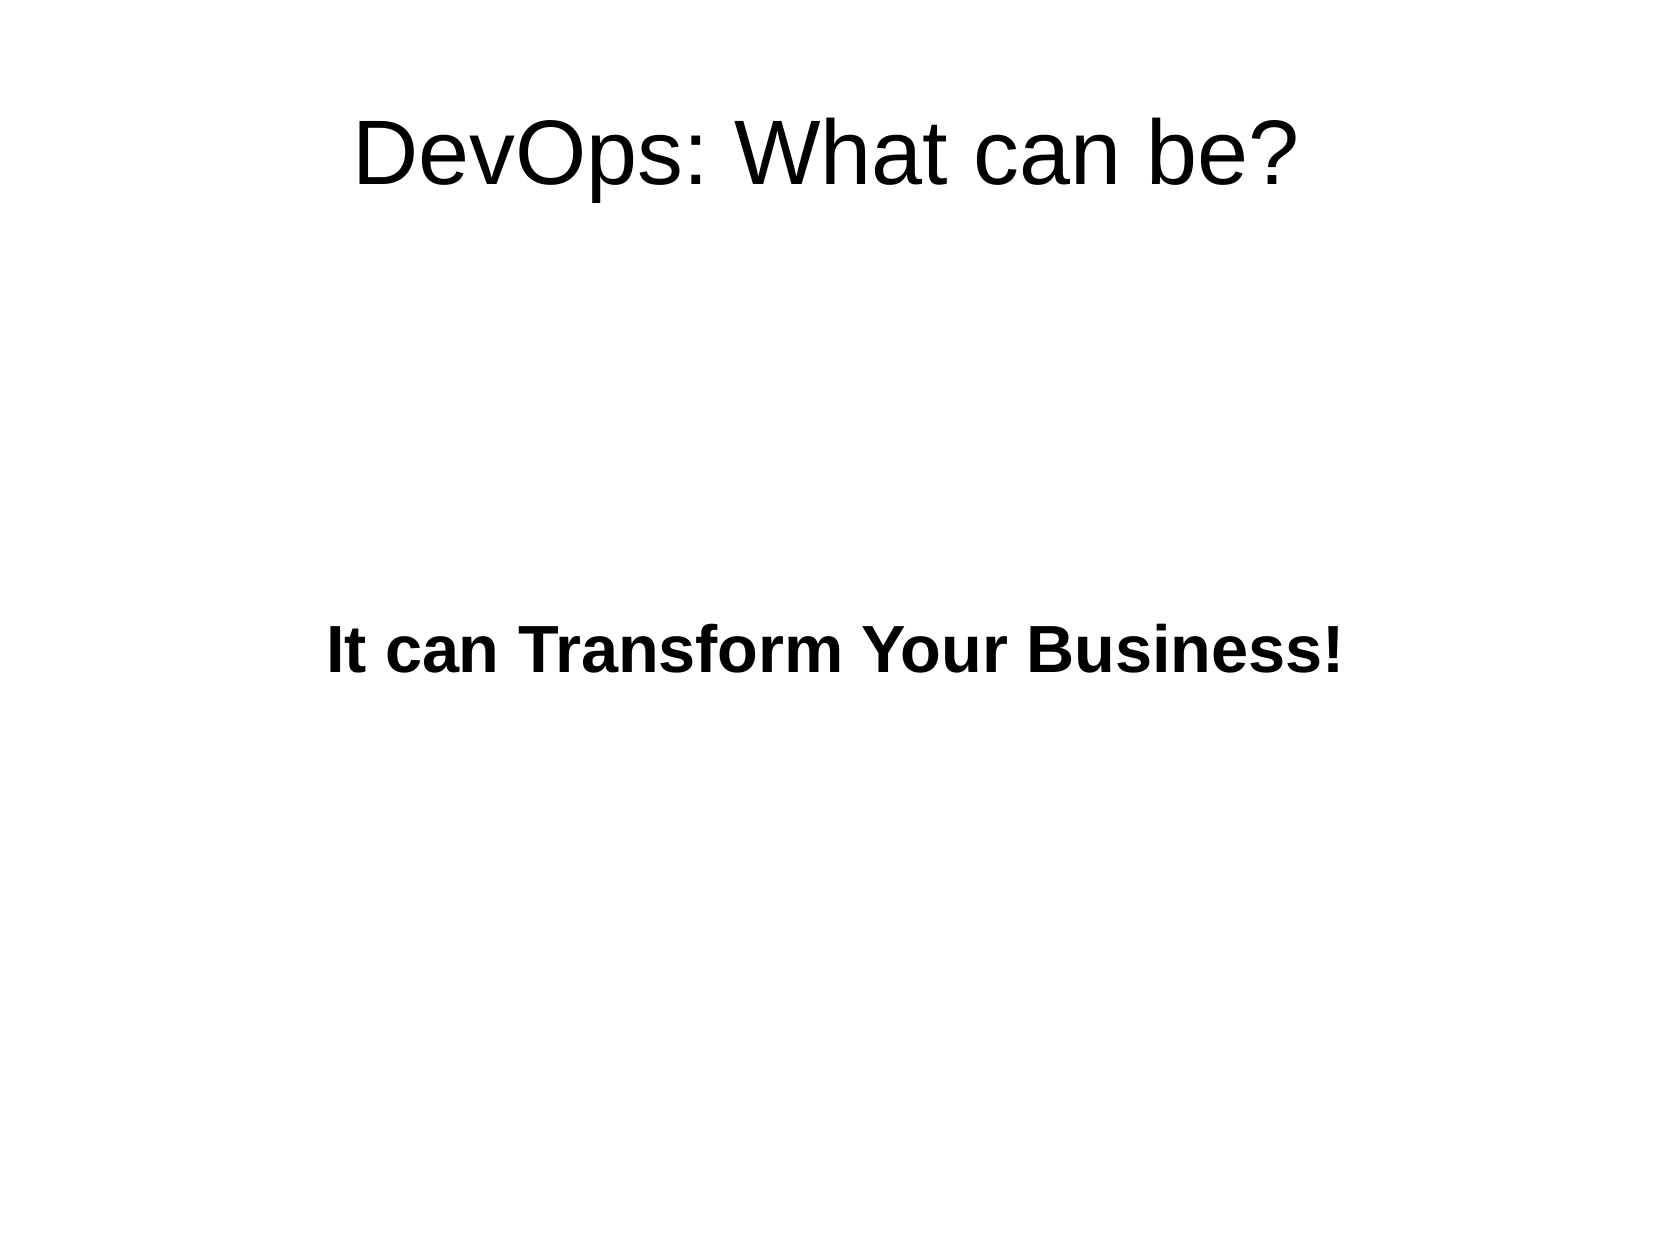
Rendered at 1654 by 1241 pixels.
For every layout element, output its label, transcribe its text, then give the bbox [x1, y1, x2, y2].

title DevOps: What can be? [82, 49, 1571, 257]
subtitle It can Transform Your Business! [82, 290, 1571, 1010]
